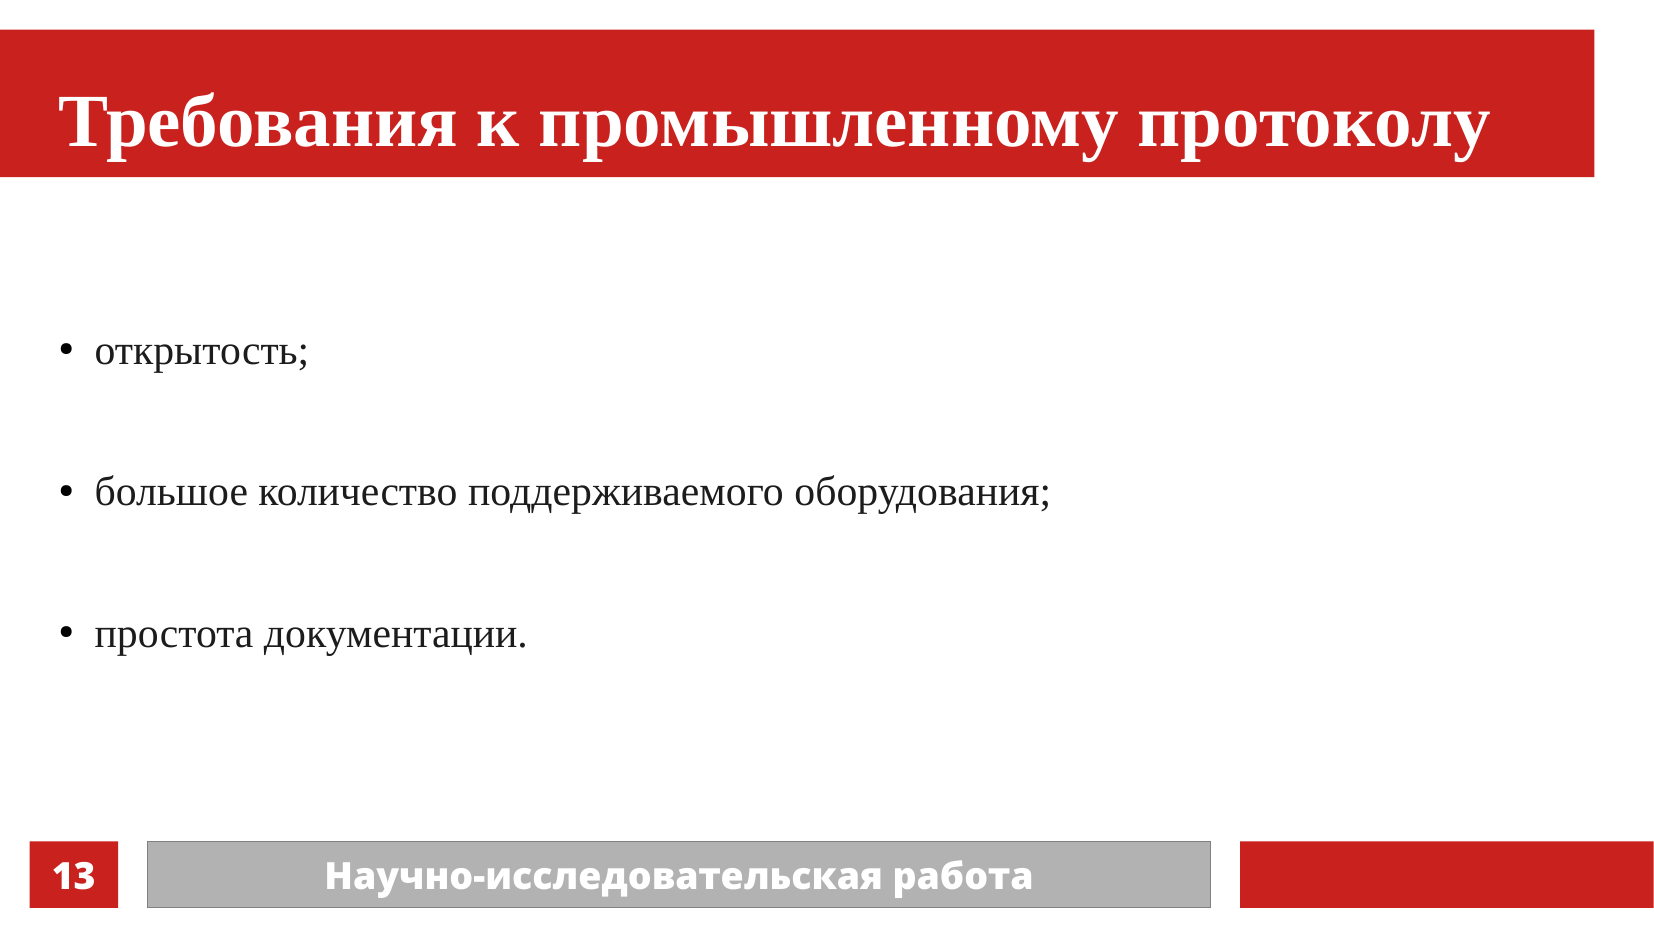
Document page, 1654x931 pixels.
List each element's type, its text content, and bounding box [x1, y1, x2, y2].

list открытость; большое количество поддерживаемого оборудования; простота документации. [59, 221, 1565, 798]
title Требования к промышленному протоколу [59, 44, 1595, 163]
